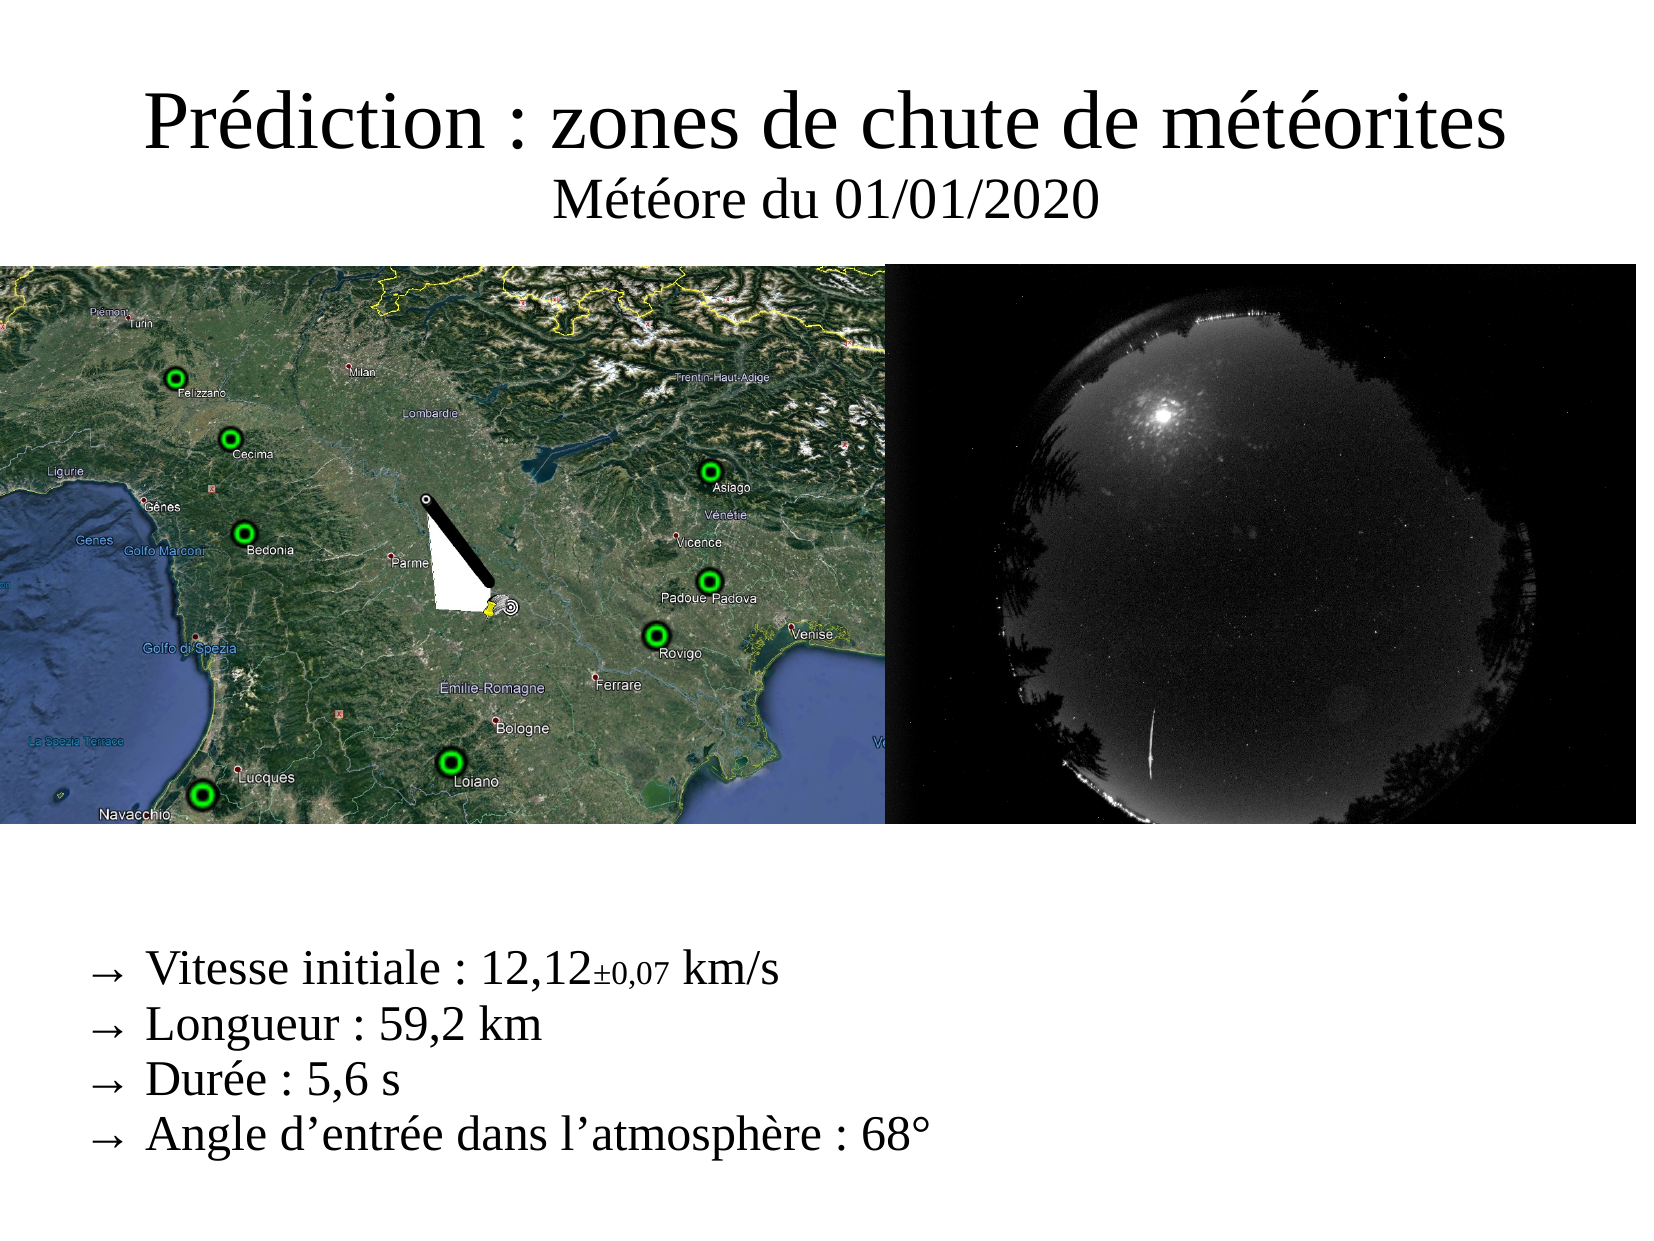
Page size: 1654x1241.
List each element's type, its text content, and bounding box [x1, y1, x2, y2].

picture [0, 264, 1636, 824]
subtitle → Vitesse initiale : 12,12±0,07 km/s → Longueur : 59,2 km → Durée : 5,6 s → Angle d’entrée dans l’atmosphère : 68° [82, 916, 1571, 1186]
title Prédiction : zones de chute de météorites Météore du 01/01/2020 [82, 49, 1571, 257]
